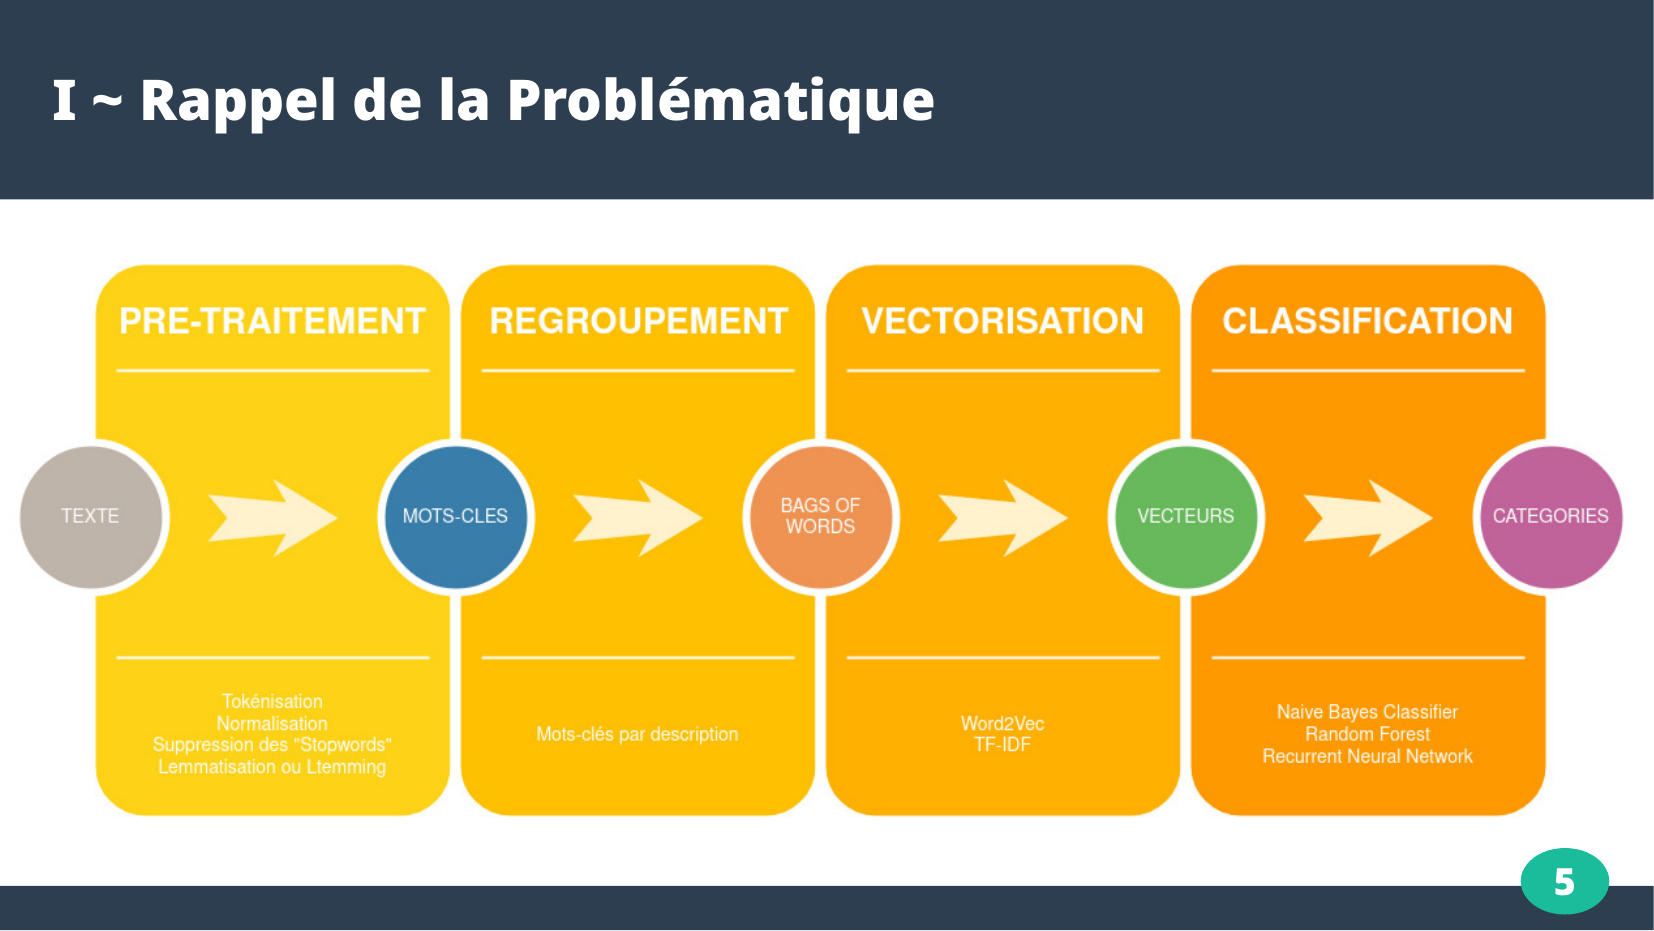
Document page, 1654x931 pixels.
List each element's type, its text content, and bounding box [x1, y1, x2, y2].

title I ~ Rappel de la Problématique [0, 39, 1621, 158]
picture [0, 255, 1630, 841]
